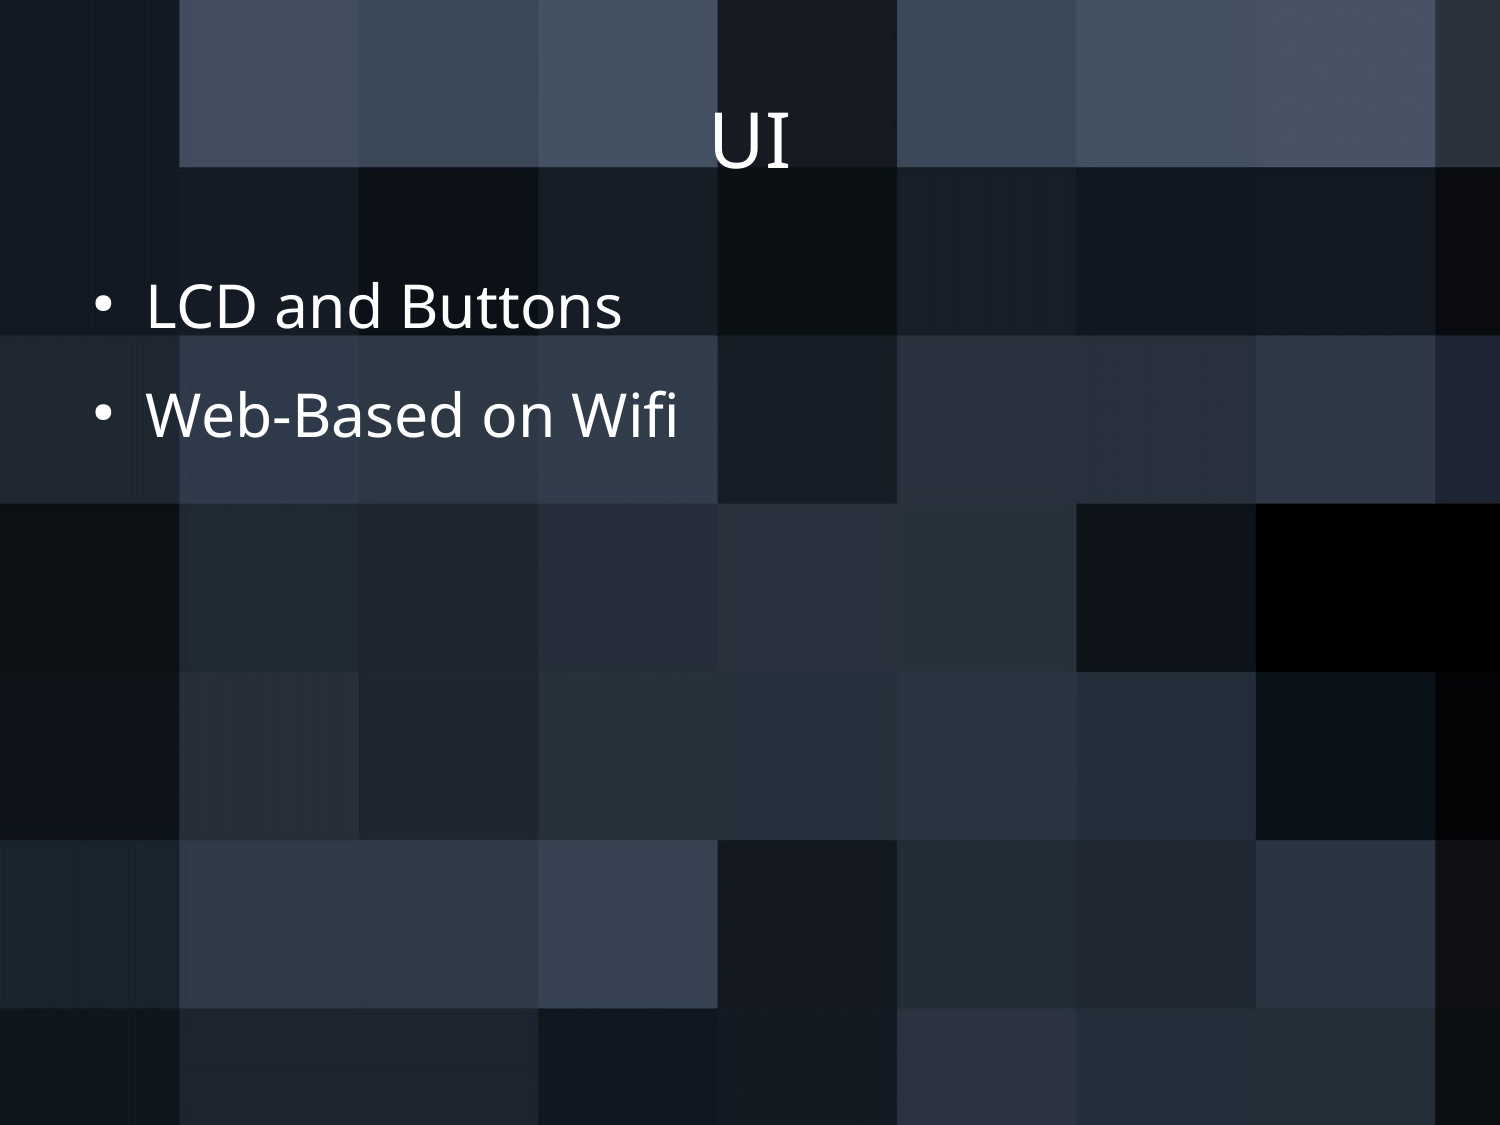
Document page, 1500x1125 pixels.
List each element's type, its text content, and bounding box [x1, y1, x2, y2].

picture [0, 0, 1500, 1125]
list LCD and Buttons Web-Based on Wifi [75, 263, 1425, 916]
title UI [75, 44, 1425, 233]
